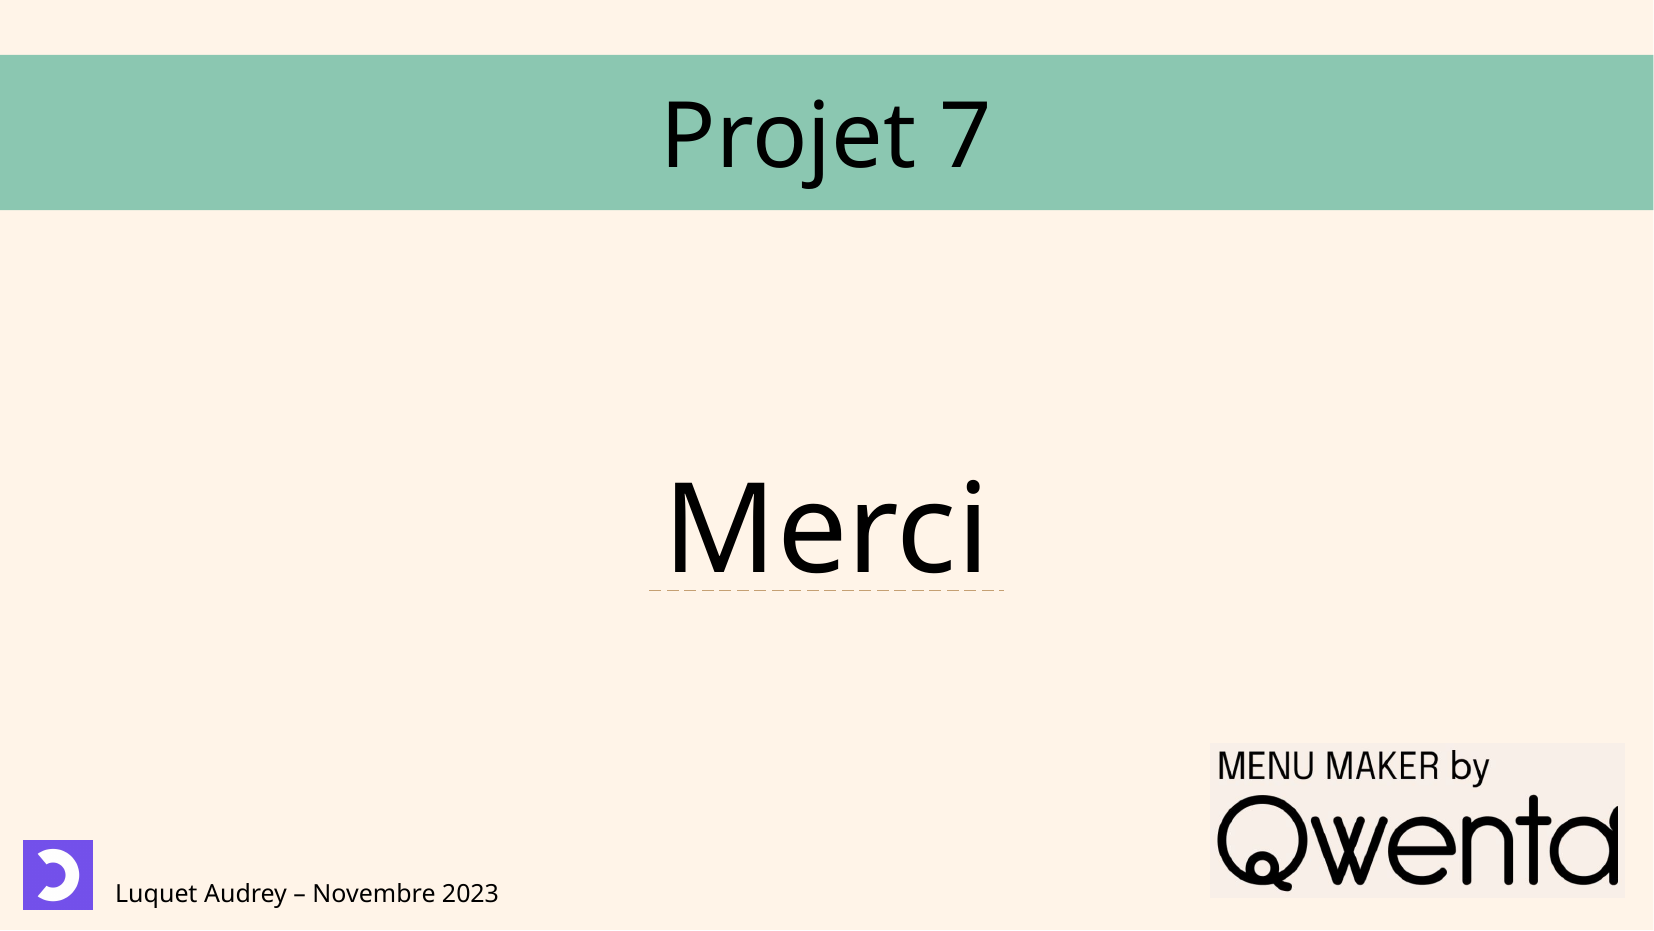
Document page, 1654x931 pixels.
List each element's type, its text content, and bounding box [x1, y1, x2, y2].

picture [1210, 743, 1625, 898]
picture [23, 840, 93, 910]
title Projet 7 [0, 54, 1654, 211]
text_box Luquet Audrey – Novembre 2023 [100, 868, 544, 913]
text_box Merci [472, 431, 1182, 609]
